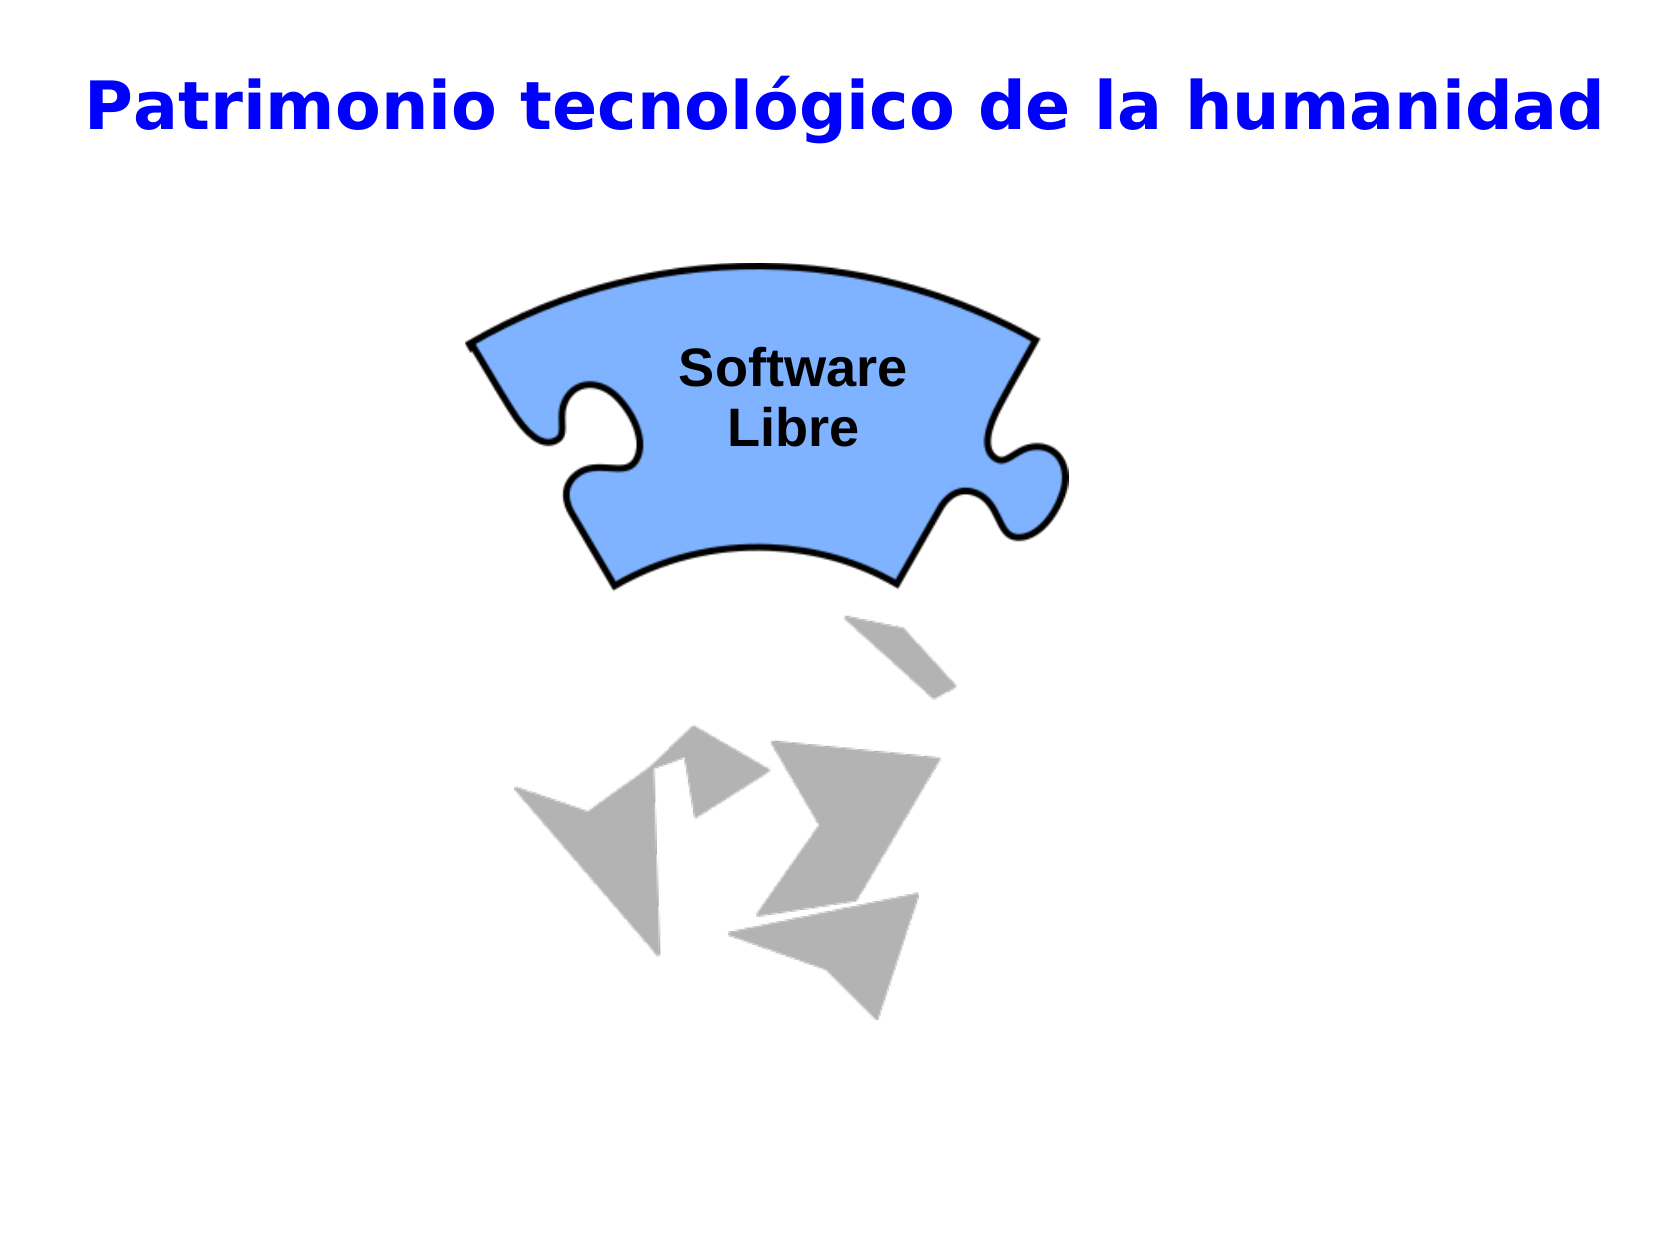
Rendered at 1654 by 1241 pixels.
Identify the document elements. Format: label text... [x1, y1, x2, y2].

text_box Software Libre [630, 330, 958, 495]
text_box Patrimonio tecnológico de la humanidad [69, 60, 1623, 153]
picture [465, 263, 1069, 1021]
